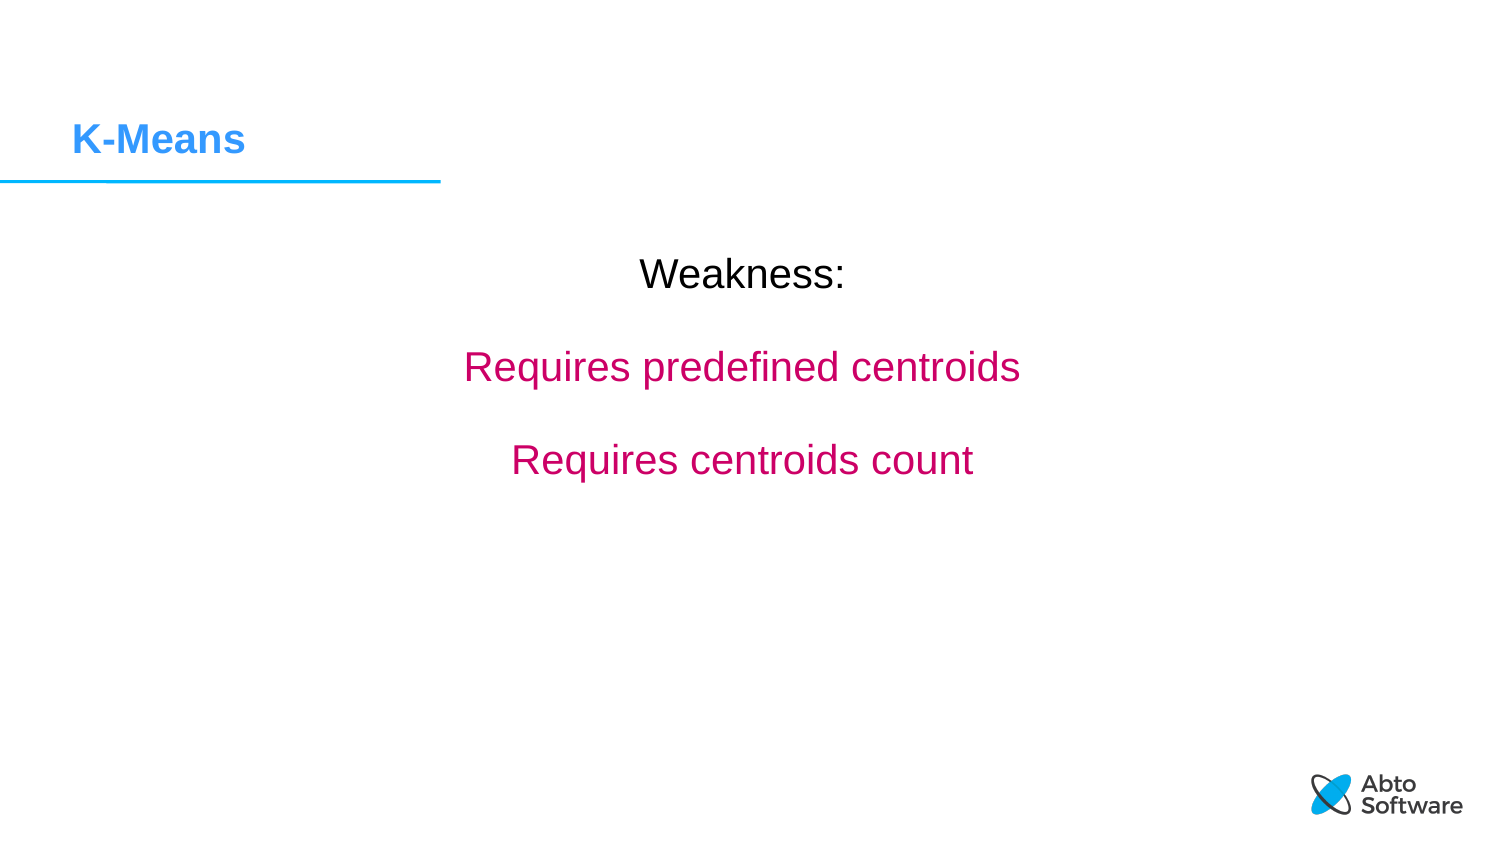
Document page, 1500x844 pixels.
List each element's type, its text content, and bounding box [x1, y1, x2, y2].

title K-Means [71, 68, 1311, 210]
picture [1299, 771, 1474, 817]
text_box Weakness: Requires predefined centroids Requires centroids count [75, 250, 1411, 483]
